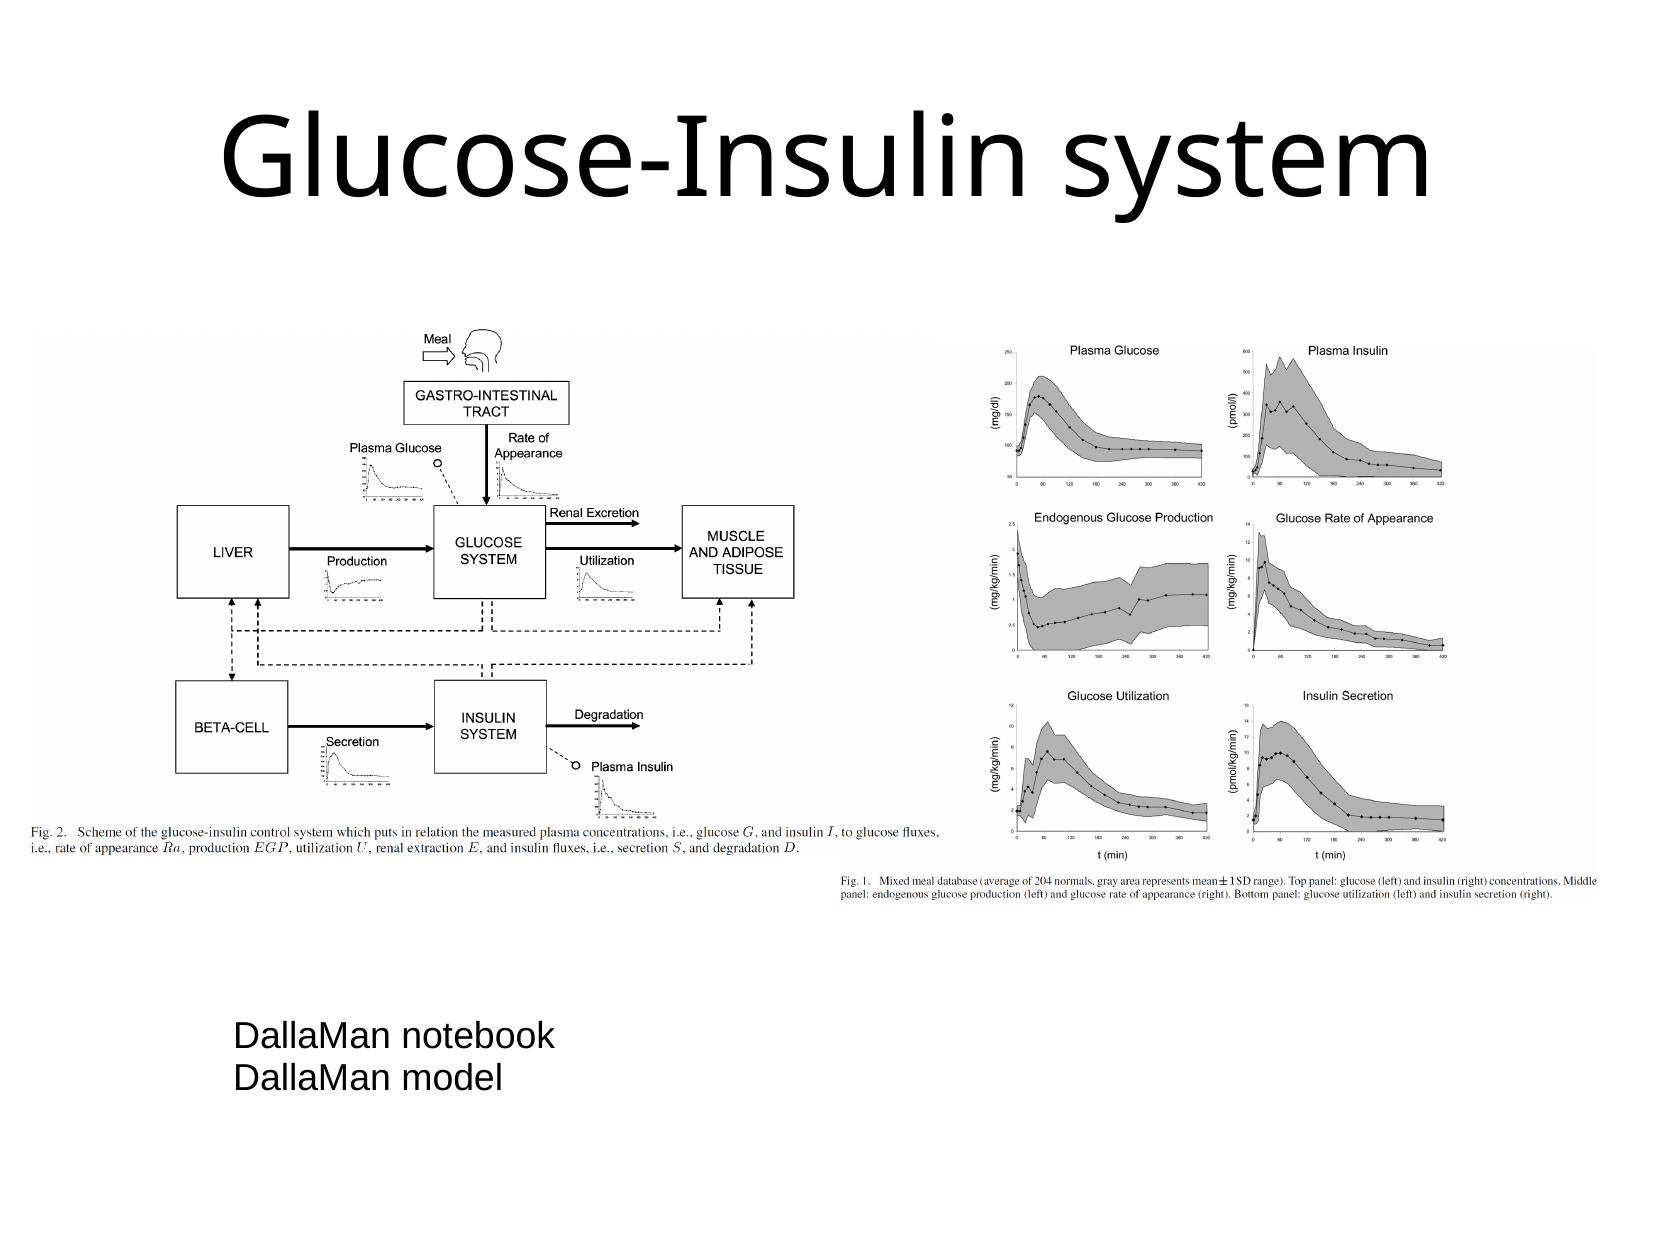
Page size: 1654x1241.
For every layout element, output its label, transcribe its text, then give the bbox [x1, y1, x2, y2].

picture [30, 329, 1597, 901]
title Glucose-Insulin system [82, 49, 1571, 257]
text_box DallaMan notebook DallaMan model [218, 1007, 571, 1106]
